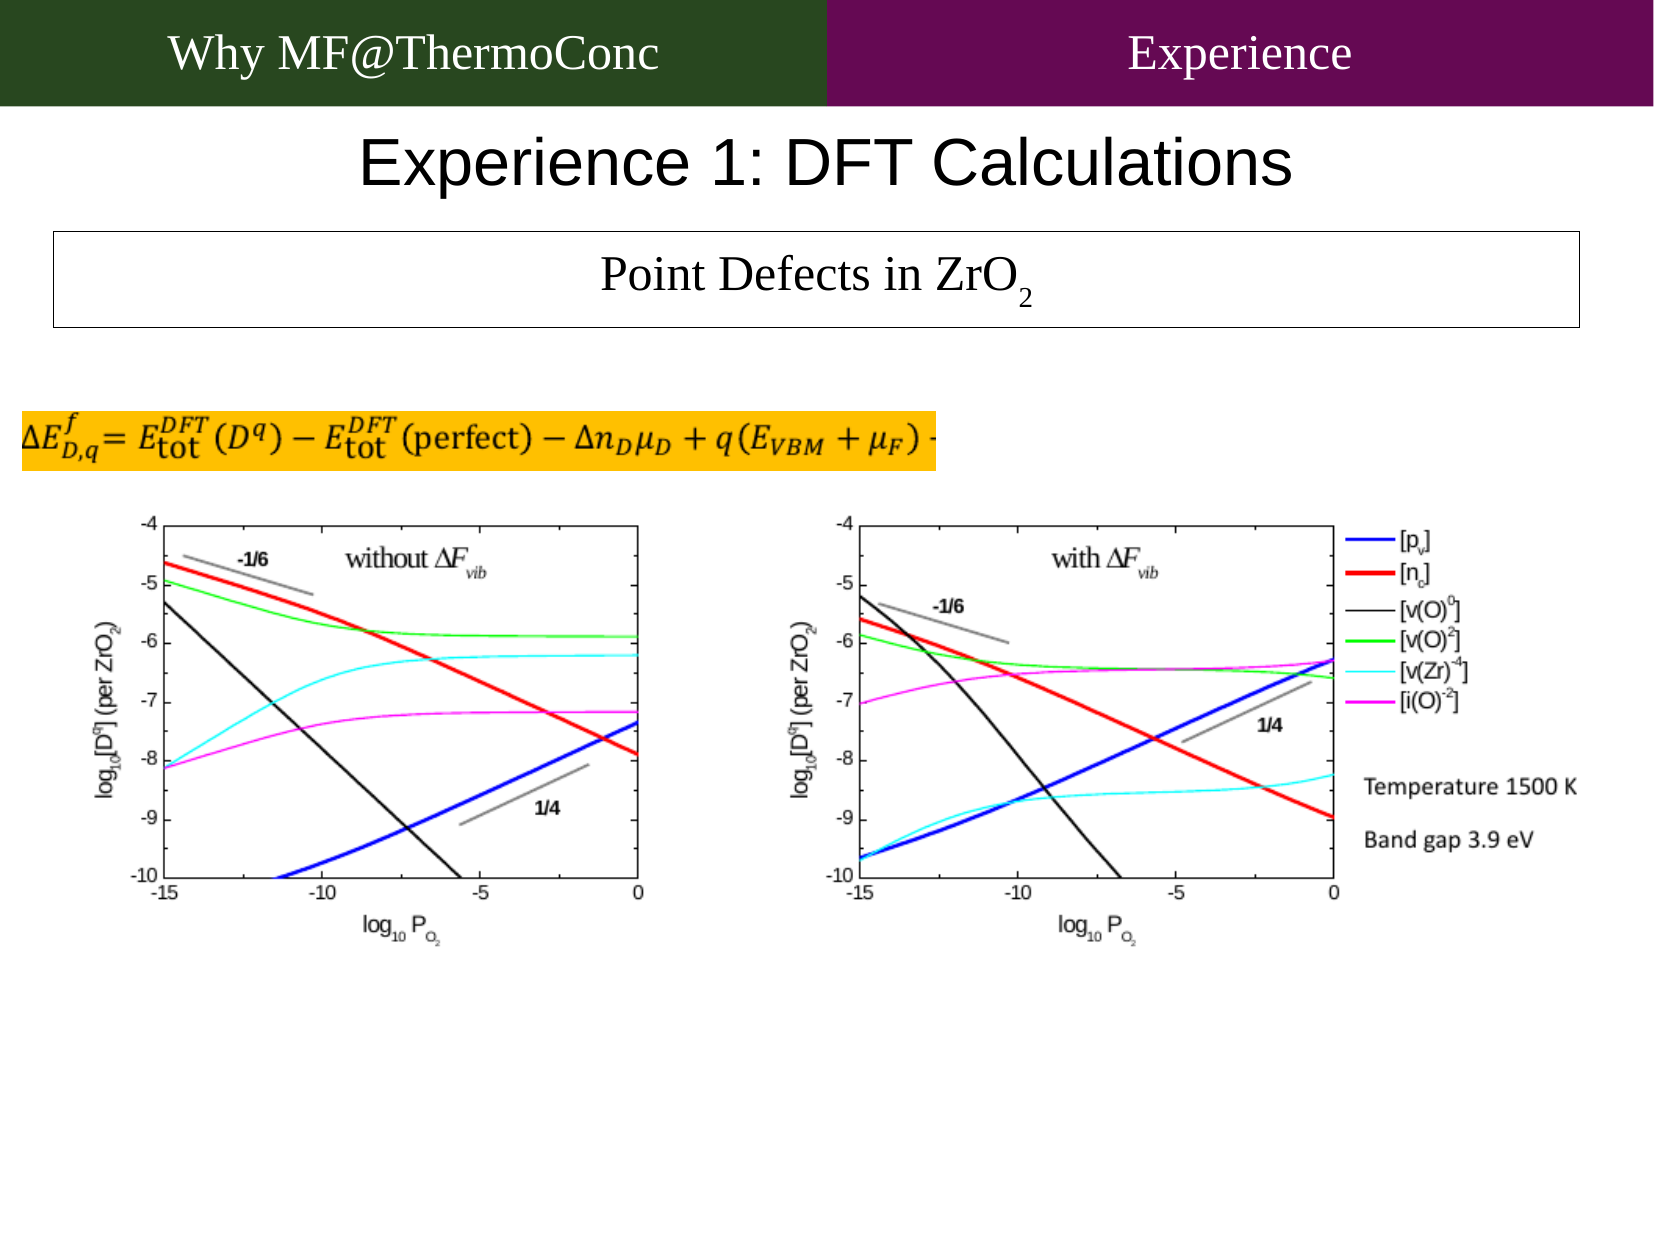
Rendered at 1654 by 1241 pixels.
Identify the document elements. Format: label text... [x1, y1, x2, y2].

text_box Why MF@ThermoConc [0, 0, 827, 107]
text_box Point Defects in ZrO2 [53, 231, 1580, 328]
picture [22, 411, 936, 471]
picture [54, 499, 1602, 959]
text_box Experience [827, 0, 1654, 107]
title Experience 1: DFT Calculations [0, 107, 1654, 247]
